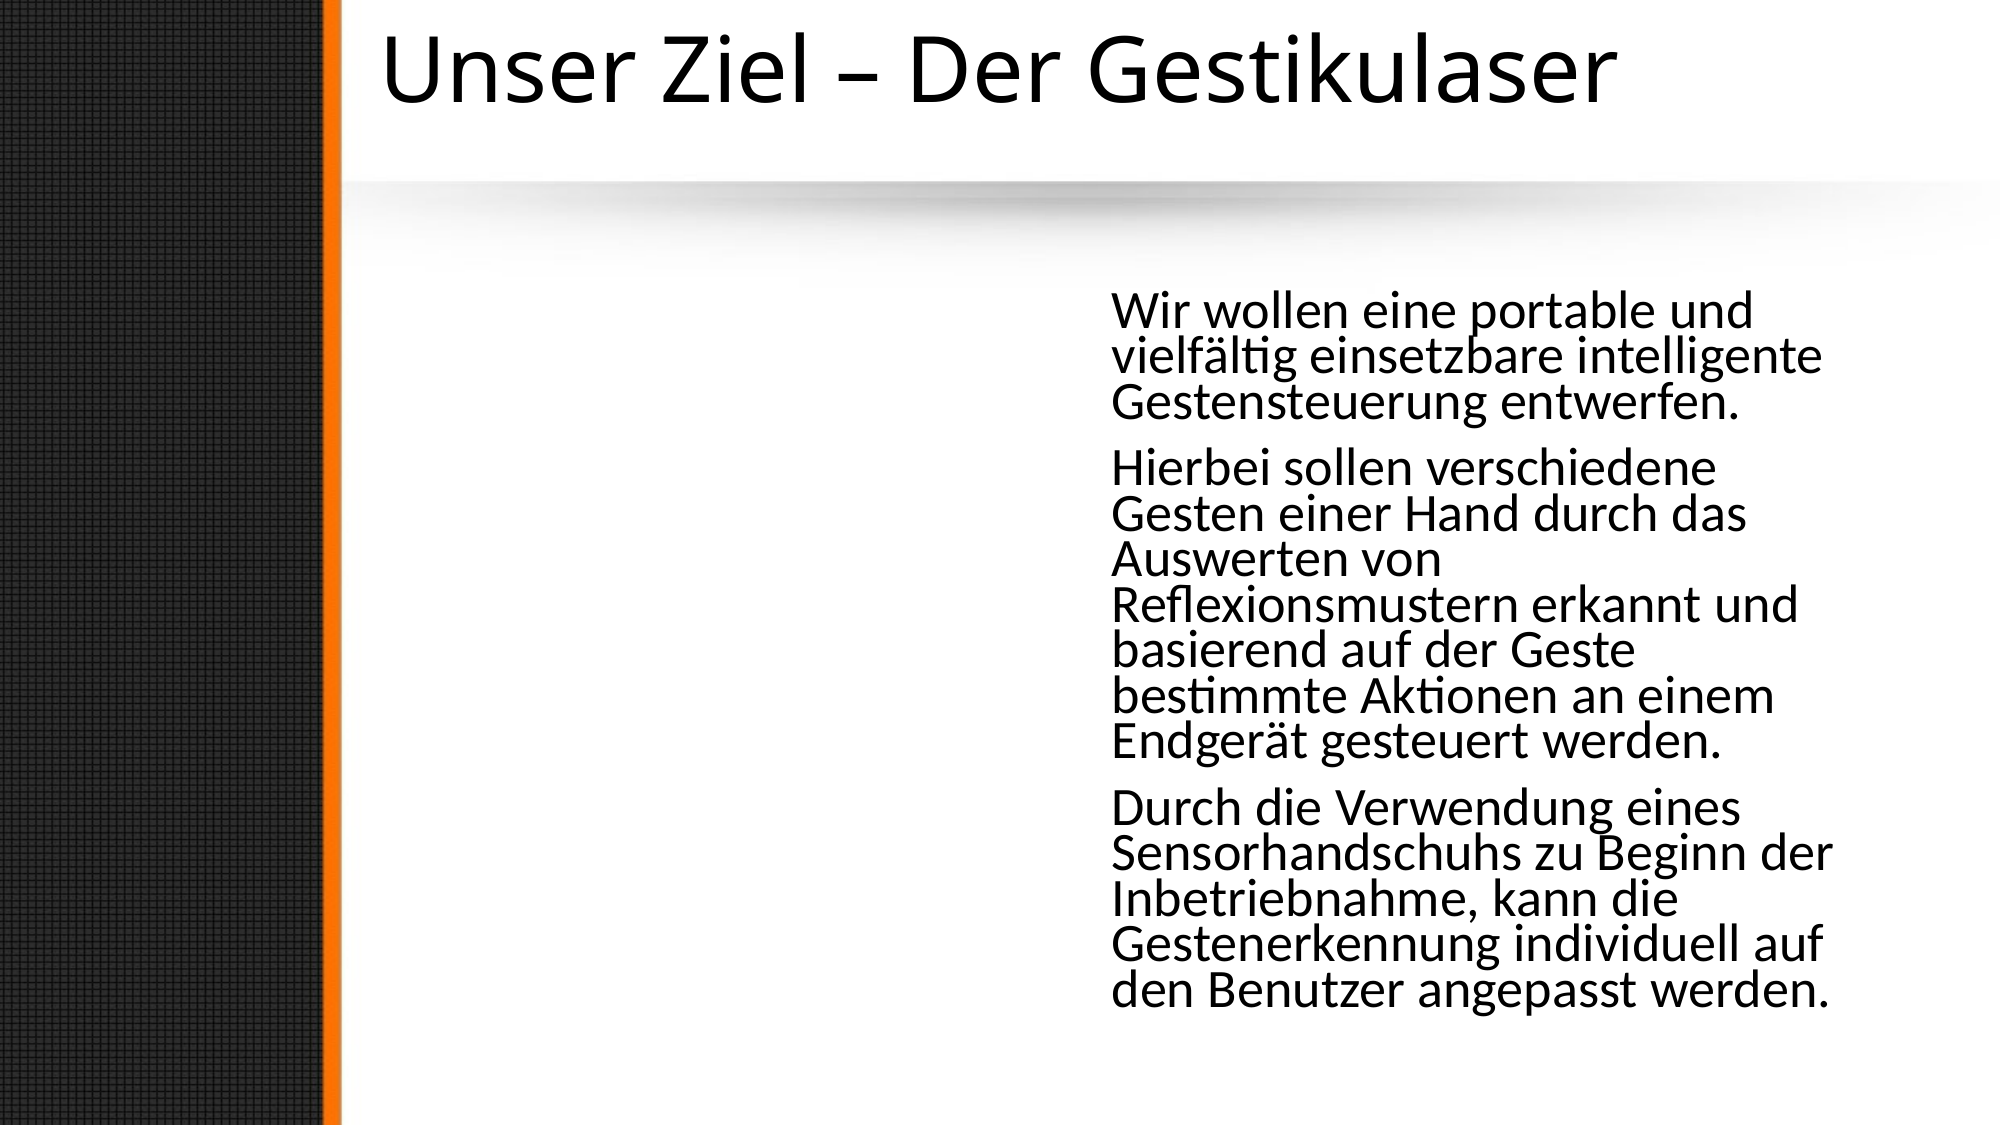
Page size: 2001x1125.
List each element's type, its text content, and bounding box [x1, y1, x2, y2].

title Unser Ziel – Der Gestikulaser [364, 0, 2000, 182]
picture [155, 198, 1014, 1057]
list Wir wollen eine portable und vielfältig einsetzbare intelligente Gestensteuerung entwerfen. Hierbei sollen verschiedene Gesten einer Hand durch das Auswerten von Reflexionsmustern erkannt und basierend auf der Geste bestimmte Aktionen an einem Endgerät gesteuert werden. Durch die Verwendung eines Sensorhandschuhs zu Beginn der Inbetriebnahme, kann die Gestenerkennung individuell auf den Benutzer angepasst werden. [1096, 198, 1863, 1057]
